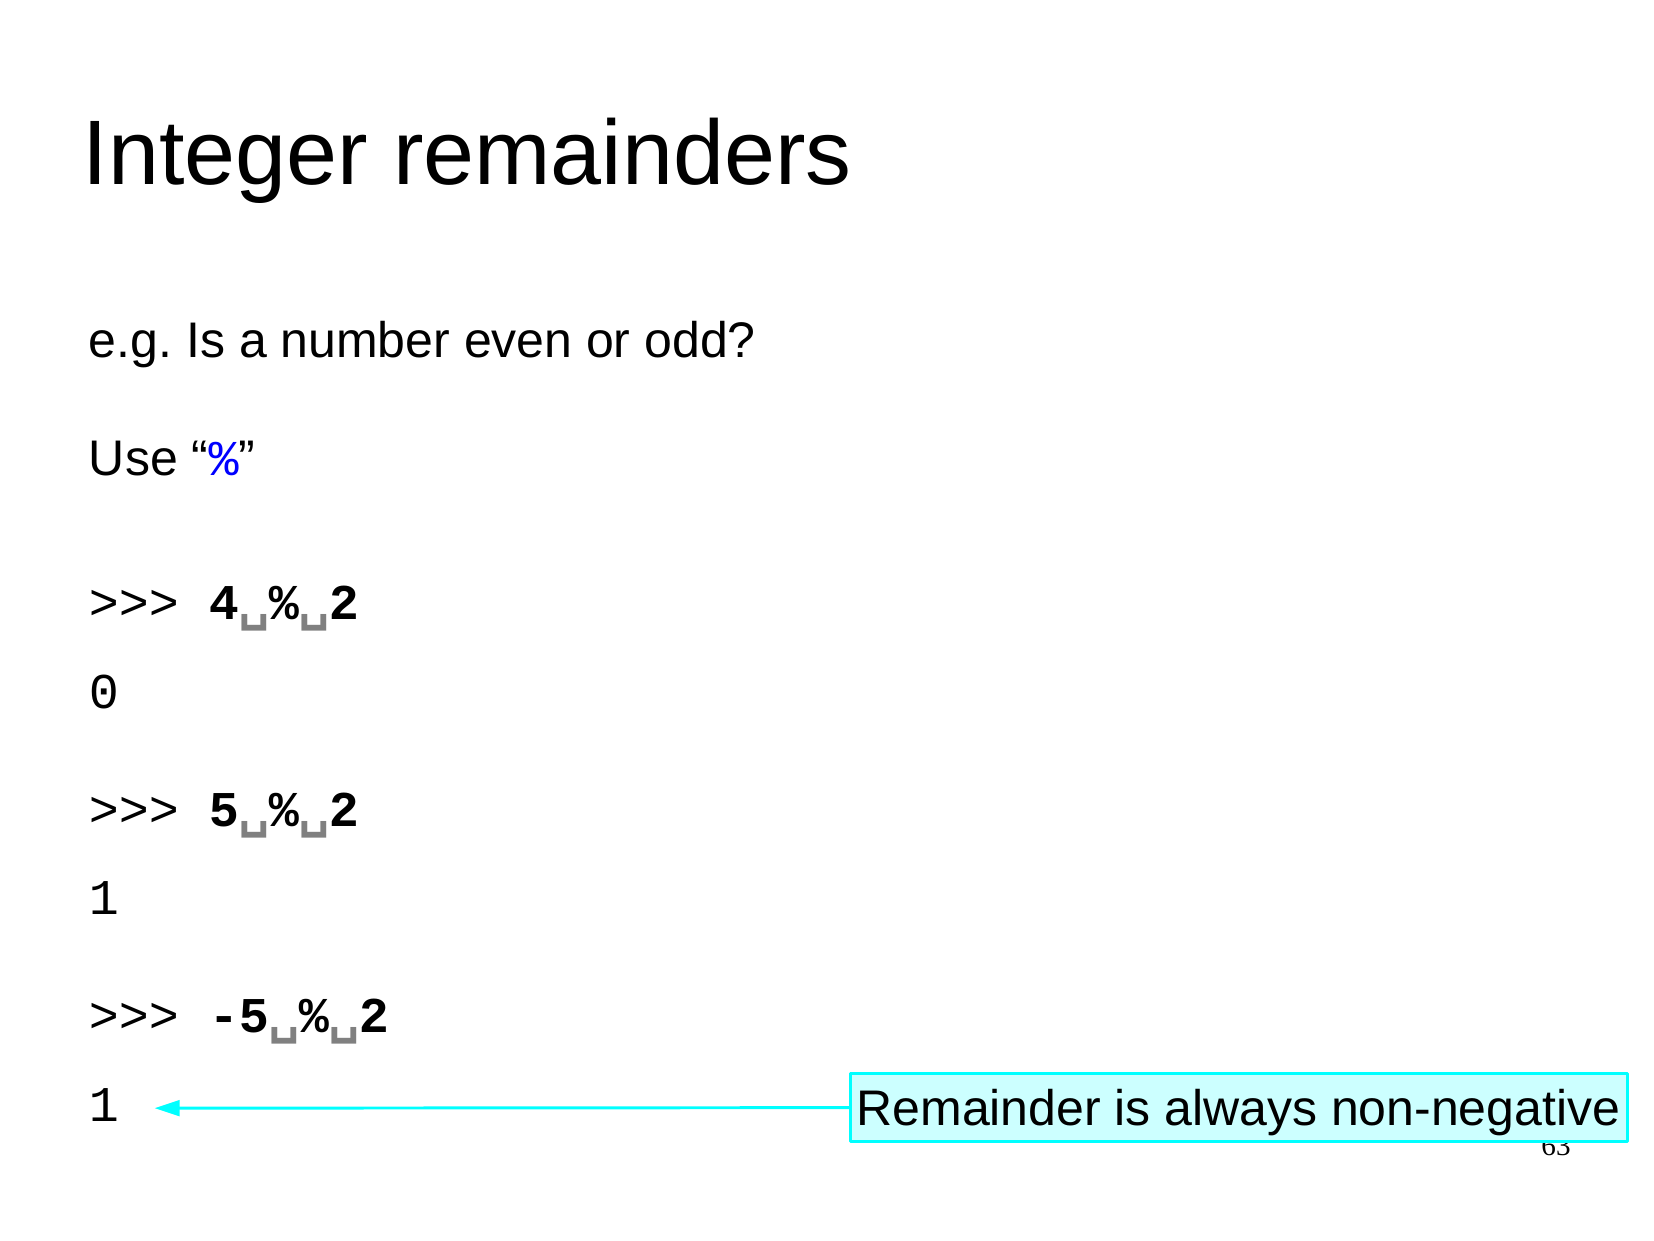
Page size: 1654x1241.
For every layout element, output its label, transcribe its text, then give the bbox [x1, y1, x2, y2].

text_box 1 [82, 867, 125, 936]
text_box >>> [82, 985, 185, 1054]
text_box 0 [82, 660, 125, 730]
text_box 4␣%␣2 [202, 571, 364, 641]
text_box Remainder is always non-negative [850, 1073, 1628, 1142]
text_box >>> [82, 778, 185, 848]
text_box 1 [82, 1073, 155, 1143]
title Integer remainders [82, 49, 1571, 257]
text_box Use “%” [83, 424, 262, 497]
text_box -5␣%␣2 [202, 985, 394, 1054]
text_box e.g. Is a number even or odd? [83, 306, 763, 374]
text_box >>> [82, 571, 185, 641]
text_box 5␣%␣2 [202, 778, 364, 848]
